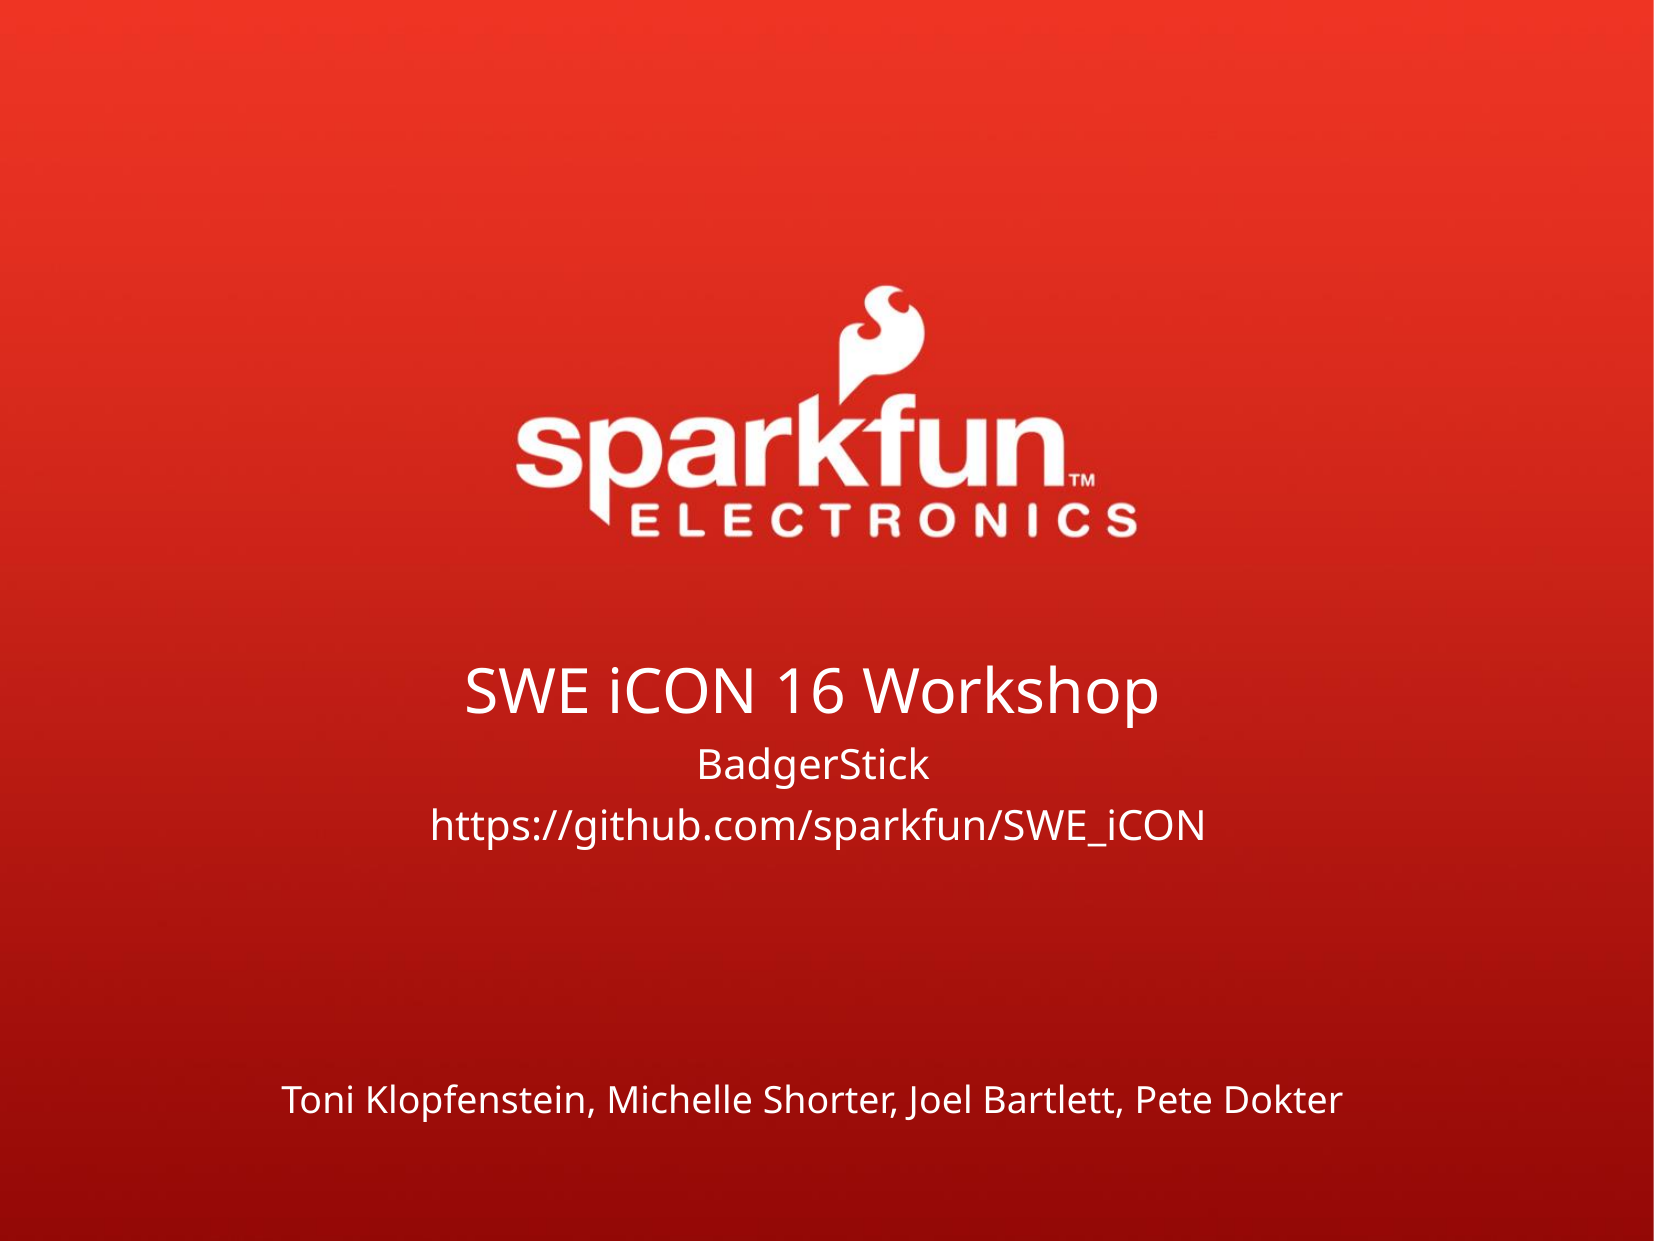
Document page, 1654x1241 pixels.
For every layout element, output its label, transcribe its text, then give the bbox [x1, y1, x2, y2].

text_box Toni Klopfenstein, Michelle Shorter, Joel Bartlett, Pete Dokter [110, 1068, 1516, 1202]
title SWE iCON 16 Workshop [110, 633, 1516, 730]
subtitle BadgerStick https://github.com/sparkfun/SWE_iCON [110, 730, 1516, 867]
picture [0, 0, 1654, 1241]
